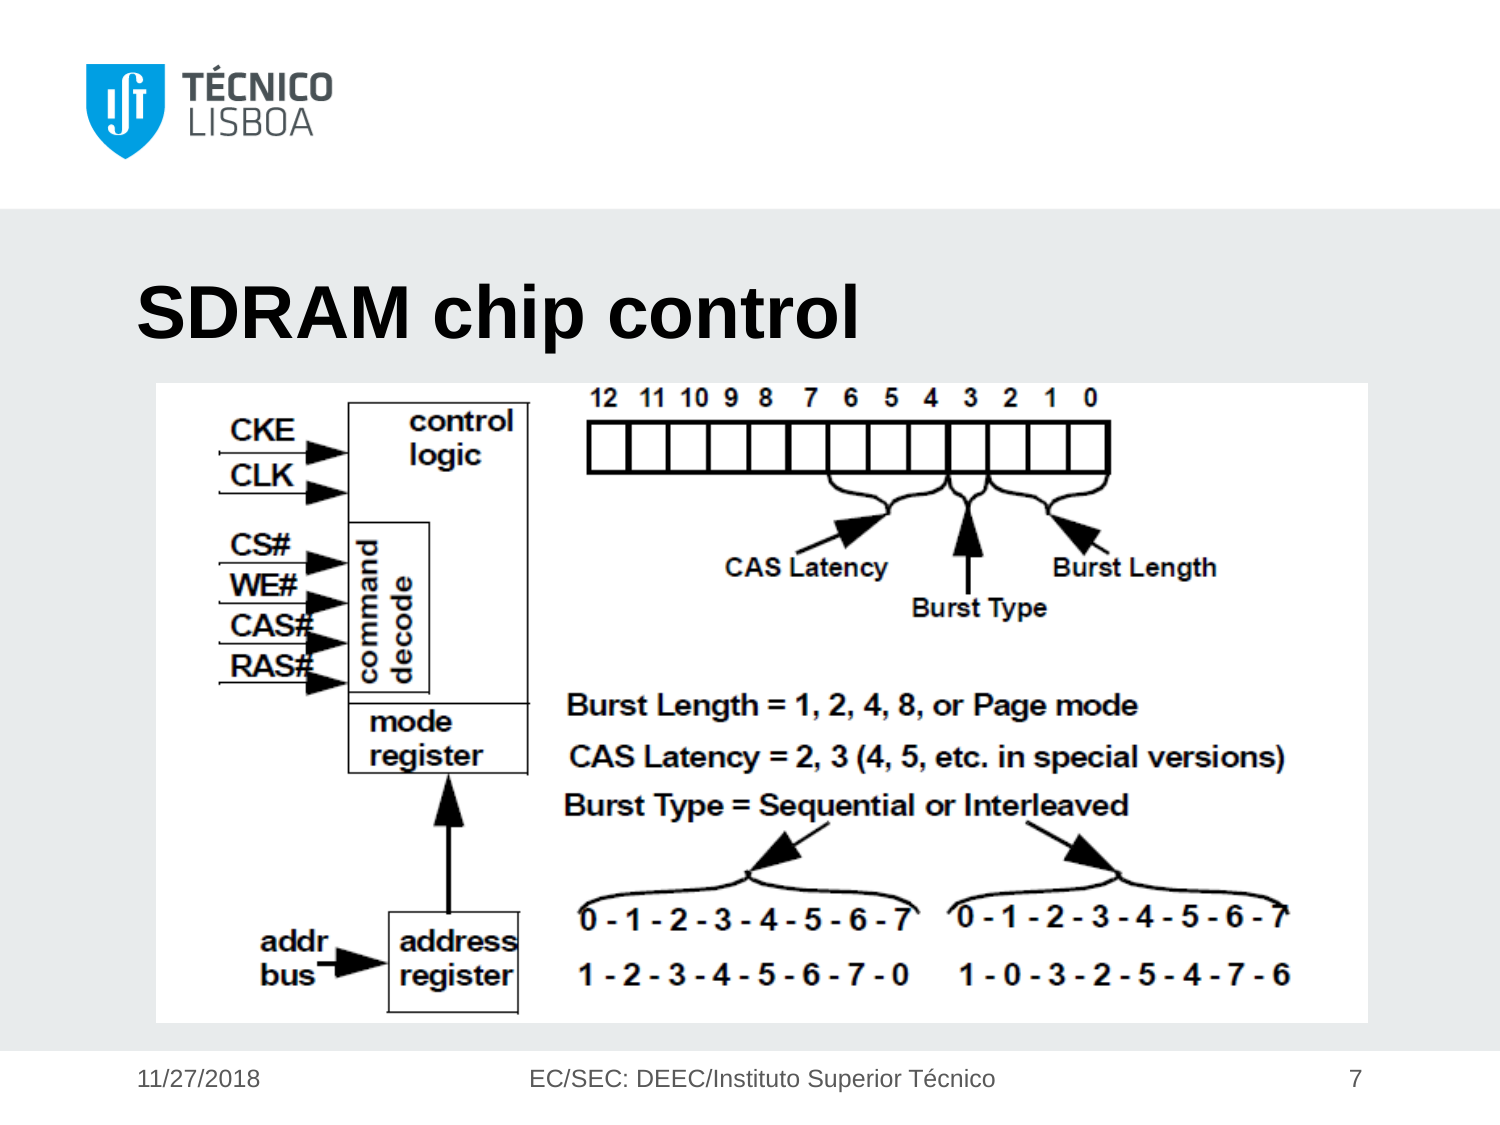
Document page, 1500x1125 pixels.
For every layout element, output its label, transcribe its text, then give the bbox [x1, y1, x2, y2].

slide_number 11/27/2018 [121, 1052, 425, 1103]
picture [0, 0, 1500, 1125]
slide_number <number> [1077, 1052, 1378, 1103]
title SDRAM chip control [121, 237, 1378, 381]
footer EC/SEC: DEEC/Instituto Superior Técnico [512, 1052, 1021, 1103]
